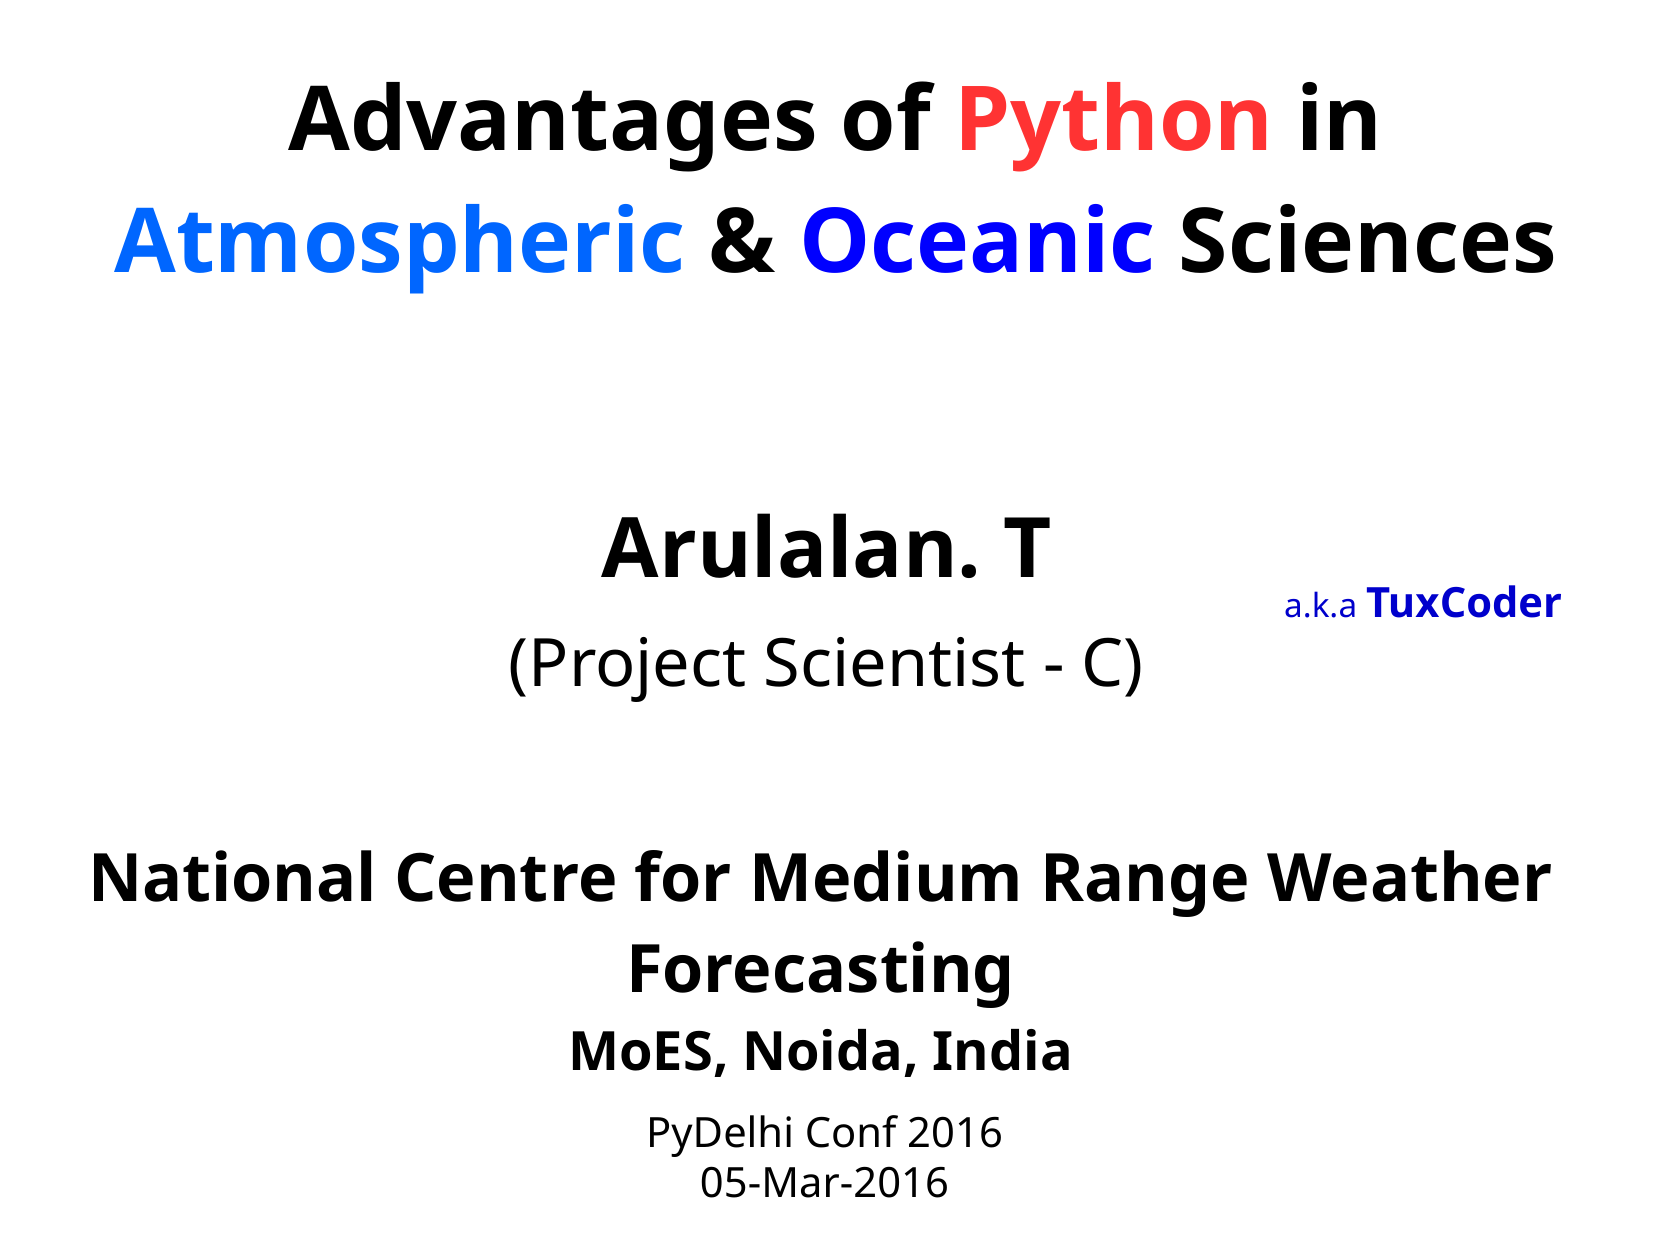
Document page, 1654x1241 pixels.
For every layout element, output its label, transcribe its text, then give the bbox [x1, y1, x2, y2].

title Advantages of Python in Atmospheric & Oceanic Sciences [88, 29, 1583, 354]
text_box a.k.a TuxCoder [1228, 565, 1619, 638]
subtitle Arulalan. T (Project Scientist - C) [35, 354, 1619, 748]
text_box PyDelhi Conf 2016 05-Mar-2016 [631, 1099, 1019, 1214]
text_box National Centre for Medium Range Weather Forecasting MoES, Noida, India [70, 749, 1571, 1099]
